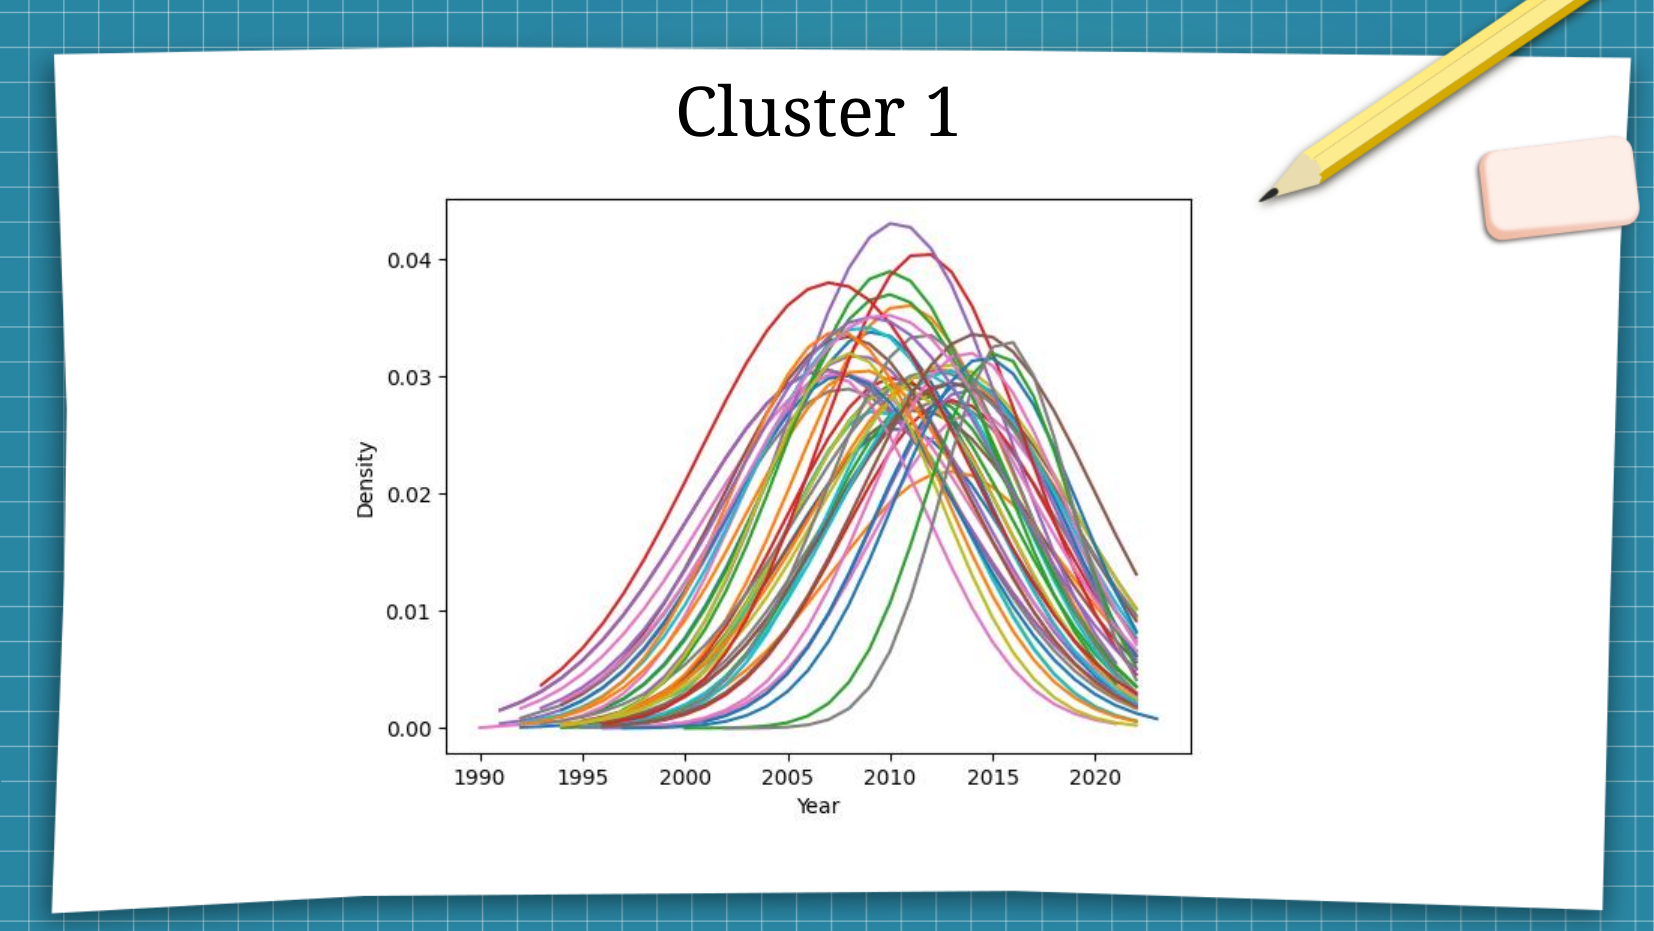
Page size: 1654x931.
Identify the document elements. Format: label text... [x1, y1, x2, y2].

title Cluster 1 [75, 32, 1564, 188]
picture [0, 0, 1654, 931]
